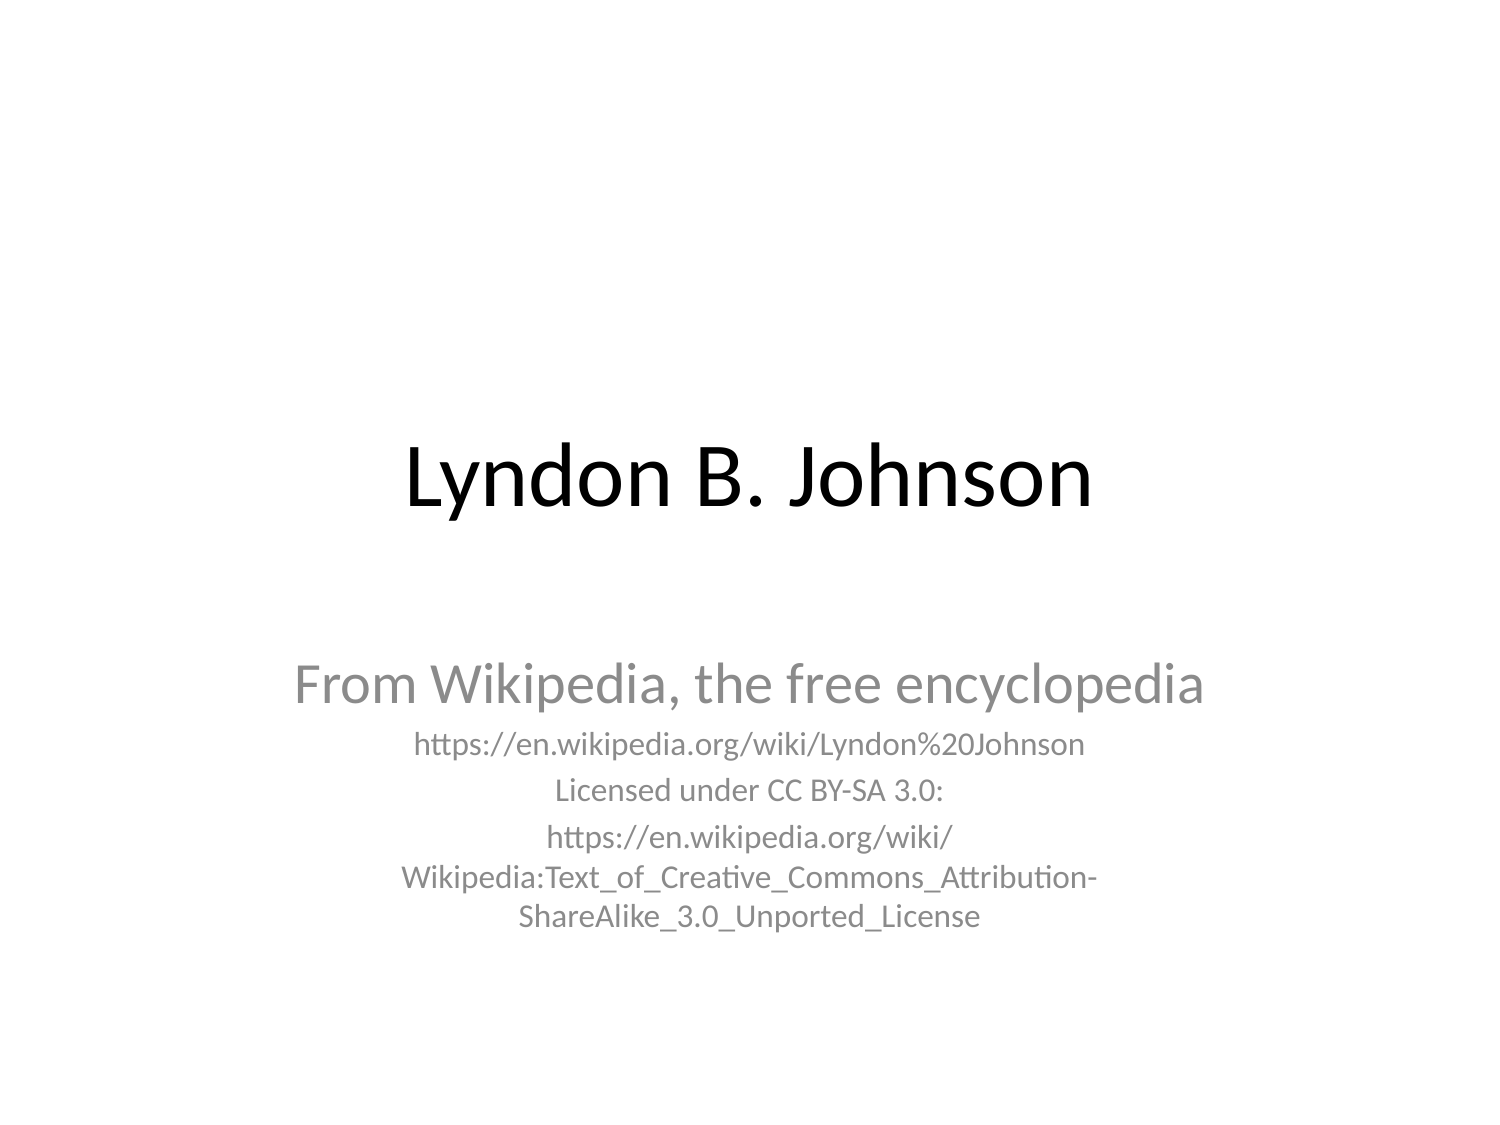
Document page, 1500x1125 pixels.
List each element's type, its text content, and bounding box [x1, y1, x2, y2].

title Lyndon B. Johnson [112, 349, 1388, 591]
subtitle From Wikipedia, the free encyclopedia https://en.wikipedia.org/wiki/Lyndon%20Johnson Licensed under CC BY-SA 3.0: https://en.wikipedia.org/wiki/Wikipedia:Text_of_Creative_Commons_Attribution-ShareAlike_3.0_Unported_License [225, 637, 1275, 925]
